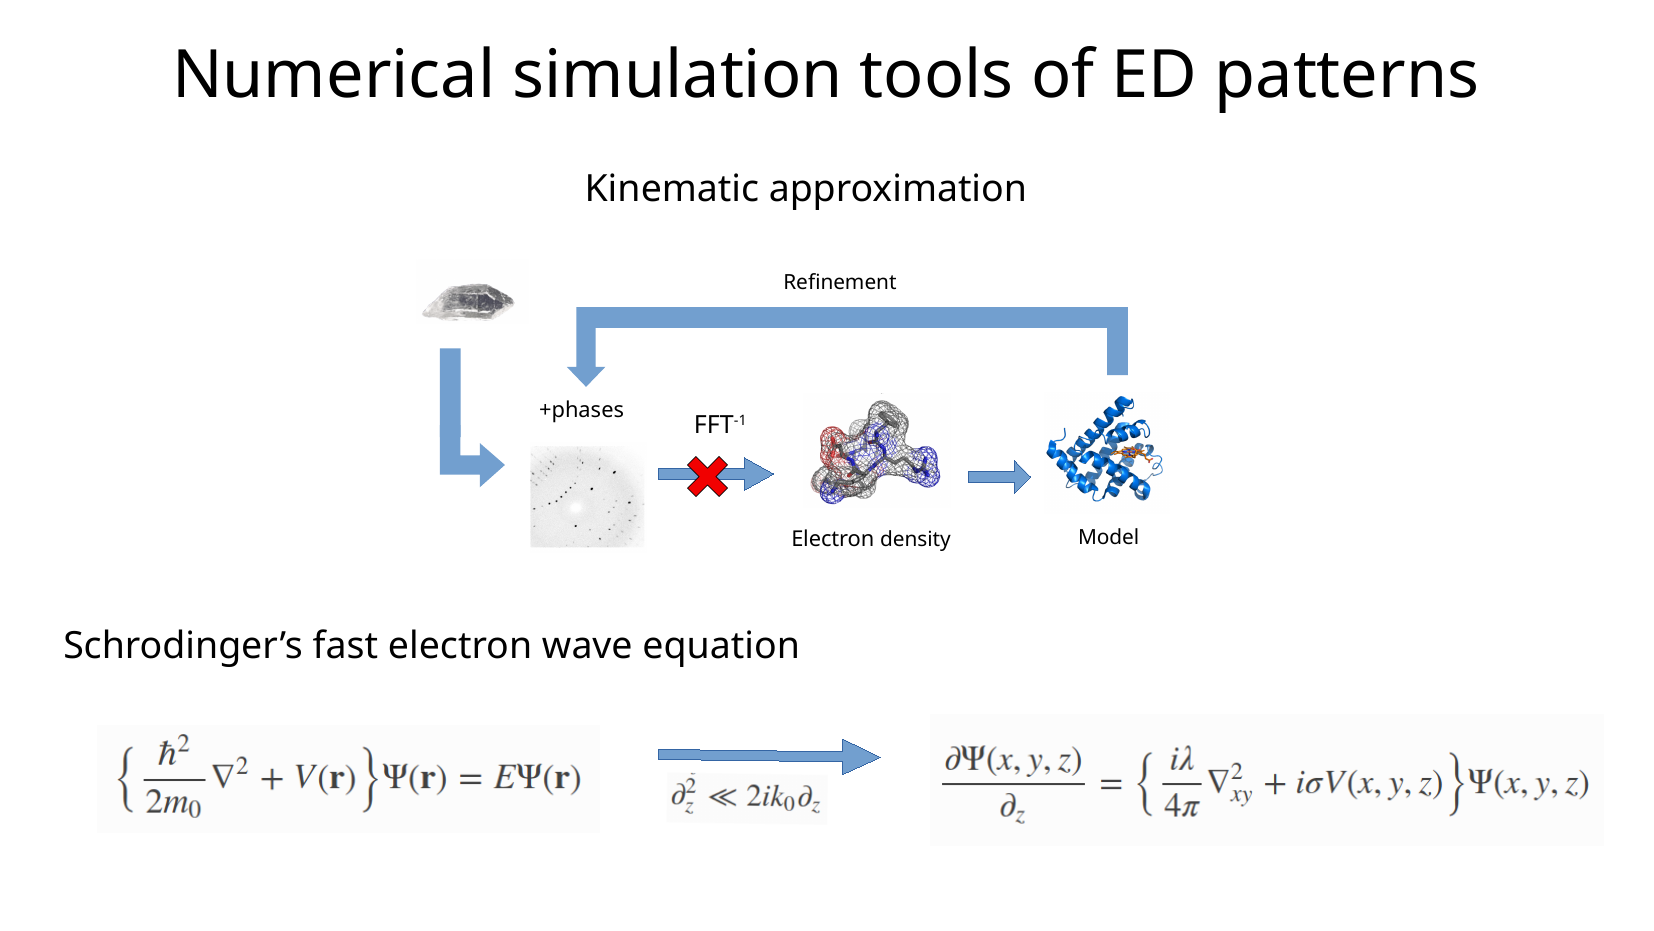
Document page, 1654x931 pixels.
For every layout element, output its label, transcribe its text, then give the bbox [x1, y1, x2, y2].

title Numerical simulation tools of ED patterns [0, 4, 1654, 139]
title Kinematic approximation [448, 144, 1164, 231]
text_box [566, 307, 1128, 387]
picture [687, 456, 728, 497]
text_box [728, 457, 774, 491]
text_box [658, 739, 881, 775]
title FFT-1 [673, 395, 768, 452]
title +phases [534, 380, 629, 437]
title Schrodinger’s fast electron wave equation [50, 605, 824, 683]
text_box [658, 468, 687, 480]
picture [416, 259, 529, 324]
title Model [1039, 511, 1179, 562]
picture [803, 393, 951, 508]
title Electron density [776, 511, 966, 564]
picture [97, 725, 600, 833]
picture [530, 442, 647, 553]
text_box [439, 348, 505, 488]
text_box [968, 460, 1031, 494]
picture [1044, 392, 1170, 511]
picture [666, 772, 828, 825]
title Refinement [717, 266, 963, 296]
picture [930, 714, 1604, 846]
